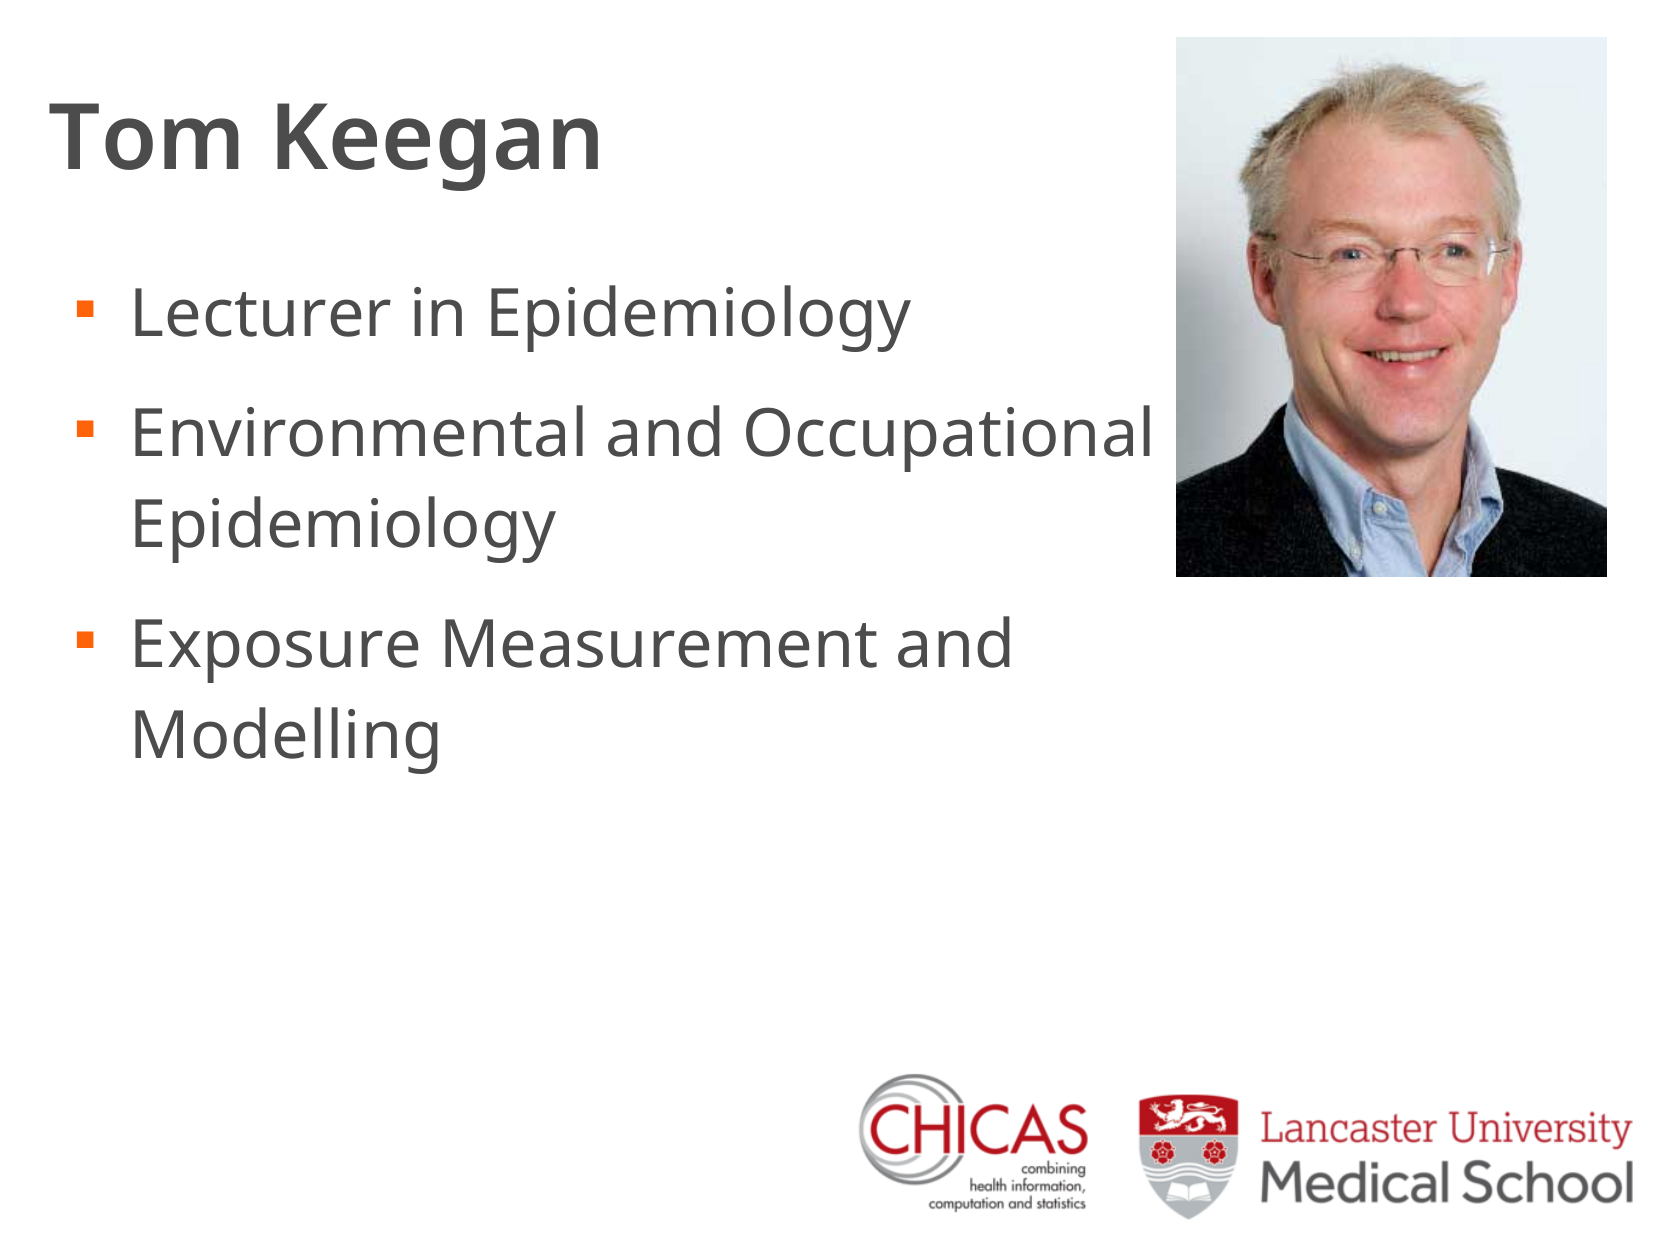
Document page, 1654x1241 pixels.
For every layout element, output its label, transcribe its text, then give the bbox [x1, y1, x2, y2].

title Tom Keegan [48, 62, 1176, 206]
picture [105, 4, 1654, 1241]
list Lecturer in Epidemiology Environmental and Occupational Epidemiology Exposure Measurement and Modelling [59, 265, 1196, 1092]
